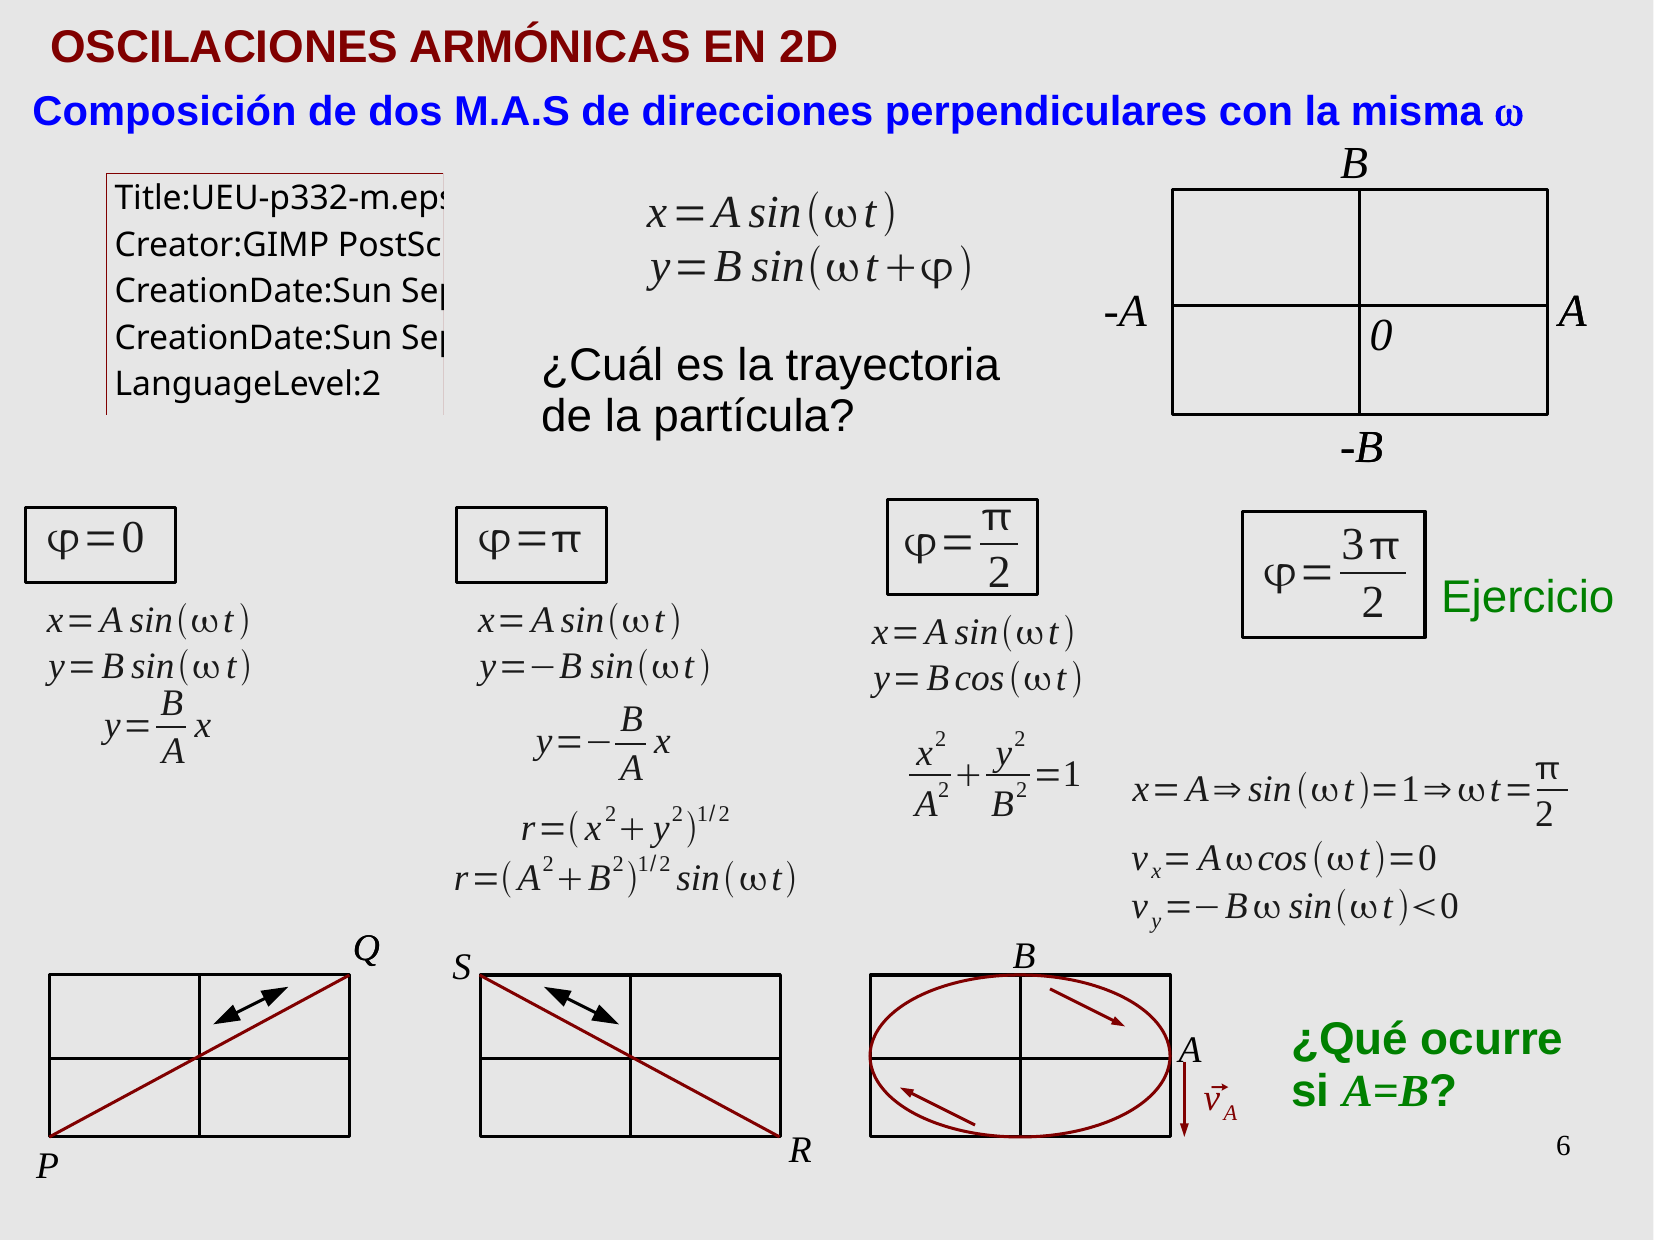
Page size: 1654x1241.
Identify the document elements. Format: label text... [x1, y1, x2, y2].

chart [1256, 519, 1414, 628]
text_box -B [1323, 412, 1400, 482]
text_box A [1162, 1020, 1214, 1080]
chart [862, 611, 1089, 700]
chart [468, 600, 717, 689]
text_box B [1361, 191, 1385, 198]
chart [637, 186, 979, 294]
text_box Composición de dos M.A.S de direcciones perpendiculares con la misma w [17, 80, 1613, 163]
text_box OSCILACIONES ARMÓNICAS EN 2D [35, 13, 1536, 81]
chart [525, 699, 677, 788]
text_box B [996, 977, 1072, 985]
text_box R [772, 1120, 825, 1180]
chart [37, 600, 259, 772]
chart [897, 501, 1026, 593]
chart [900, 725, 1088, 826]
text_box ¿Qué ocurre si A=B? [1275, 1004, 1613, 1126]
picture [103, 171, 444, 415]
text_box A [1542, 276, 1546, 304]
text_box B [1323, 191, 1358, 198]
chart [897, 494, 1026, 498]
text_box Ejercicio [1425, 562, 1651, 632]
chart [471, 511, 591, 563]
chart [40, 511, 151, 563]
text_box P [19, 1136, 133, 1210]
text_box -A [1087, 276, 1164, 346]
chart [446, 801, 804, 901]
text_box A [1549, 276, 1603, 346]
text_box B [996, 925, 1072, 978]
chart [1195, 1077, 1244, 1126]
text_box B [1323, 129, 1385, 188]
text_box 0 [1353, 300, 1409, 370]
chart [1123, 750, 1576, 933]
text_box S [436, 937, 488, 997]
text_box Q [336, 917, 397, 978]
text_box A [1542, 307, 1546, 346]
text_box A [1162, 1035, 1168, 1077]
text_box ¿Cuál es la trayectoria de la partícula? [525, 329, 1051, 451]
